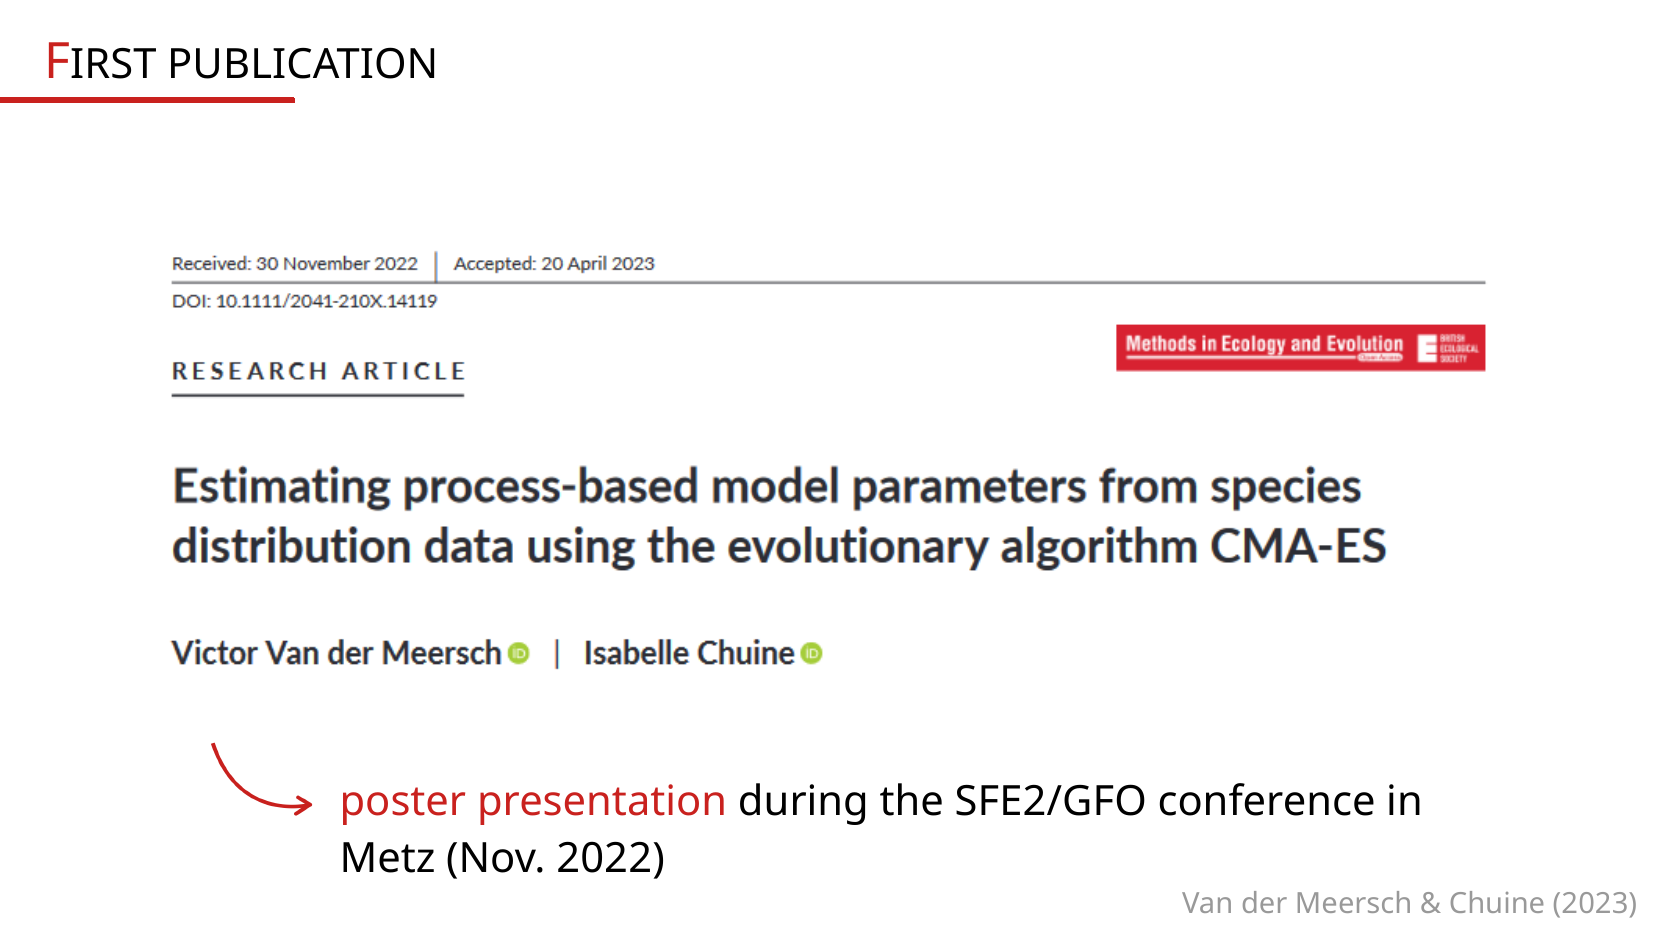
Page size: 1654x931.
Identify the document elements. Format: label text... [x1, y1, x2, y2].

text_box FIRST PUBLICATION [29, 0, 1625, 119]
text_box poster presentation during the SFE2/GFO conference in Metz (Nov. 2022) [324, 763, 1534, 836]
picture [136, 242, 1517, 836]
text_box Van der Meersch & Chuine (2023) [825, 825, 1653, 929]
